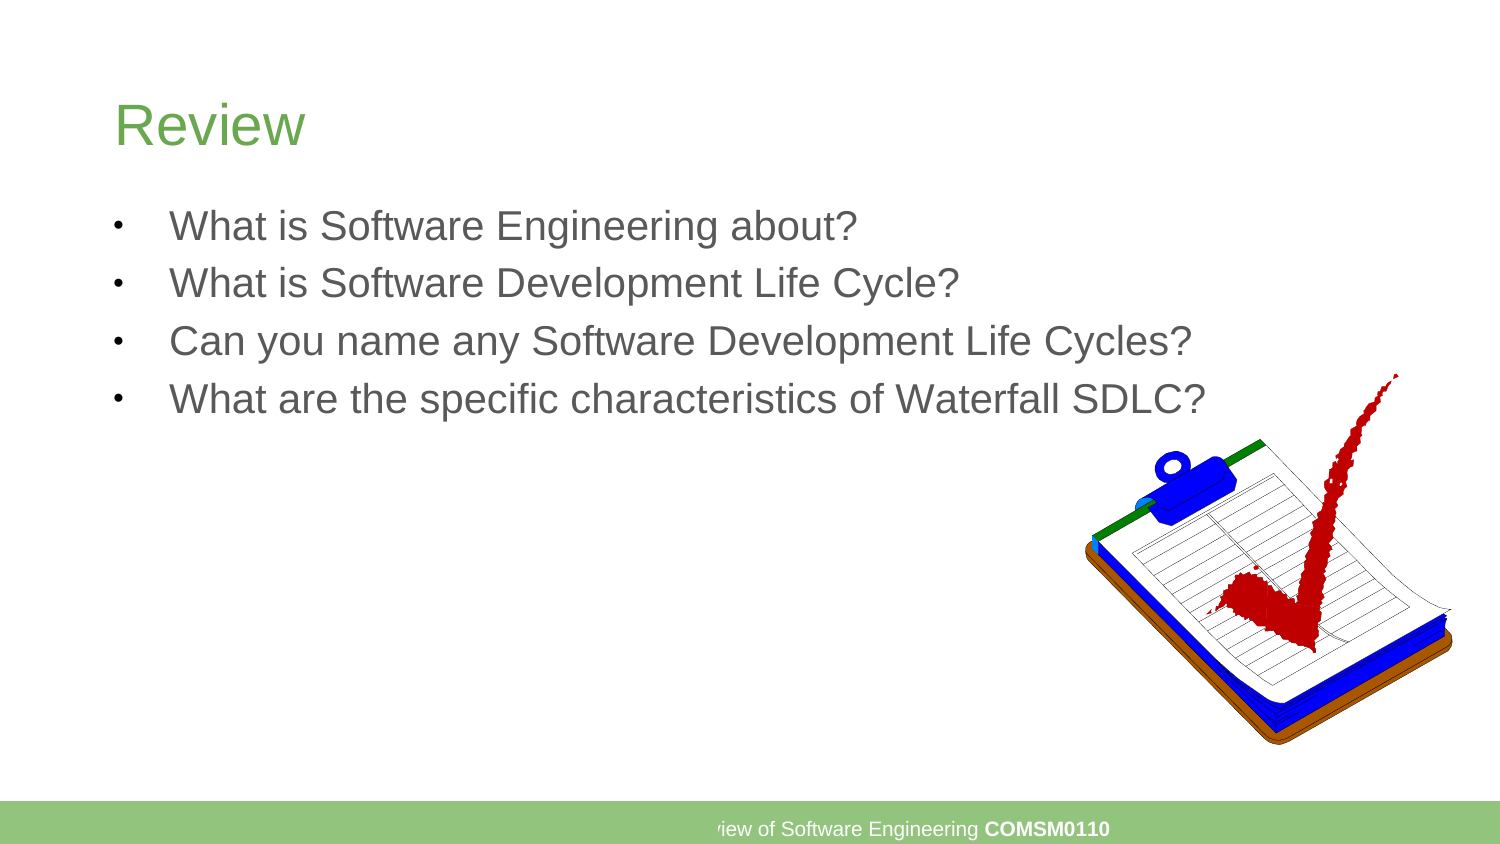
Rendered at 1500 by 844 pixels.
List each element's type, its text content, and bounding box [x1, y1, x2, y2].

title Review [103, 44, 1397, 209]
list What is Software Engineering about? What is Software Development Life Cycle? Can you name any Software Development Life Cycles? What are the specific characteristics of Waterfall SDLC? [89, 198, 1334, 735]
picture [1085, 373, 1453, 745]
